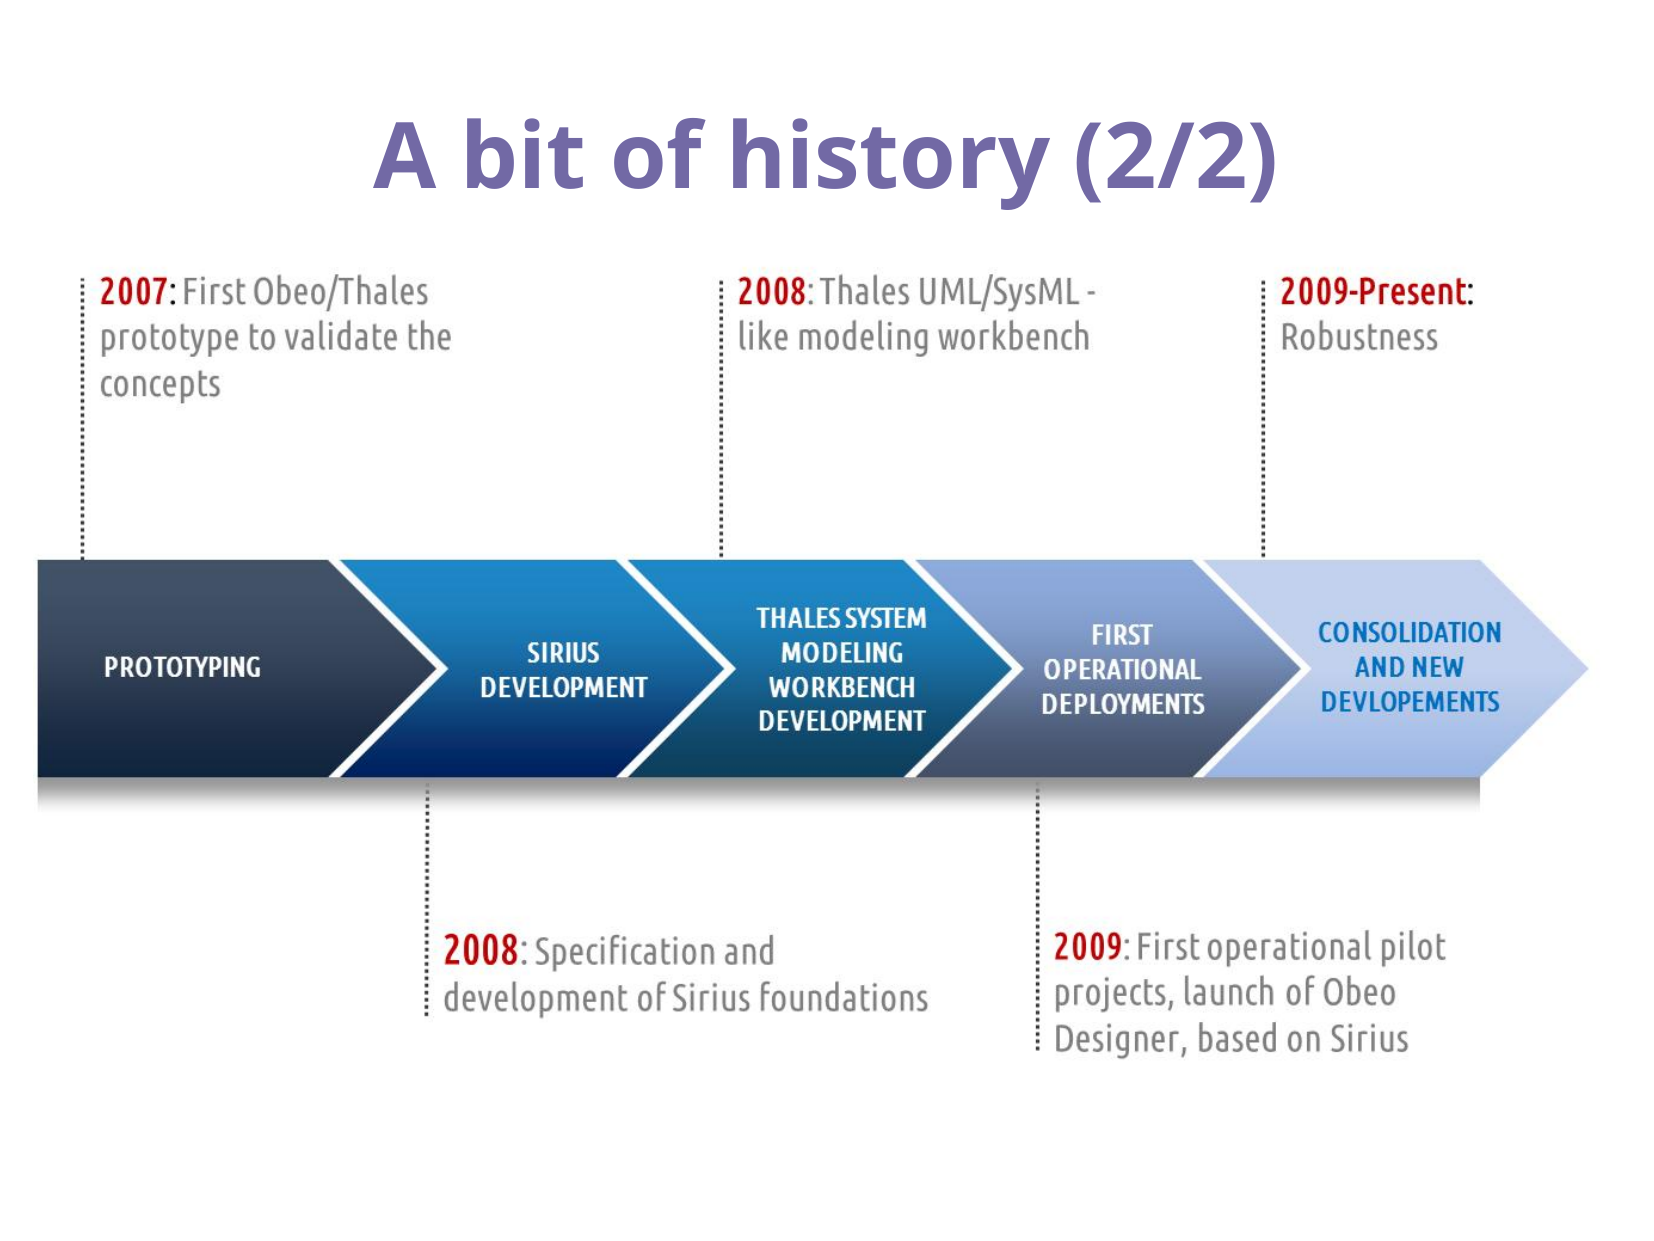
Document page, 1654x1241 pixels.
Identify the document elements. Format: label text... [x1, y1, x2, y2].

picture [33, 229, 1621, 1082]
title A bit of history (2/2) [82, 49, 1571, 229]
